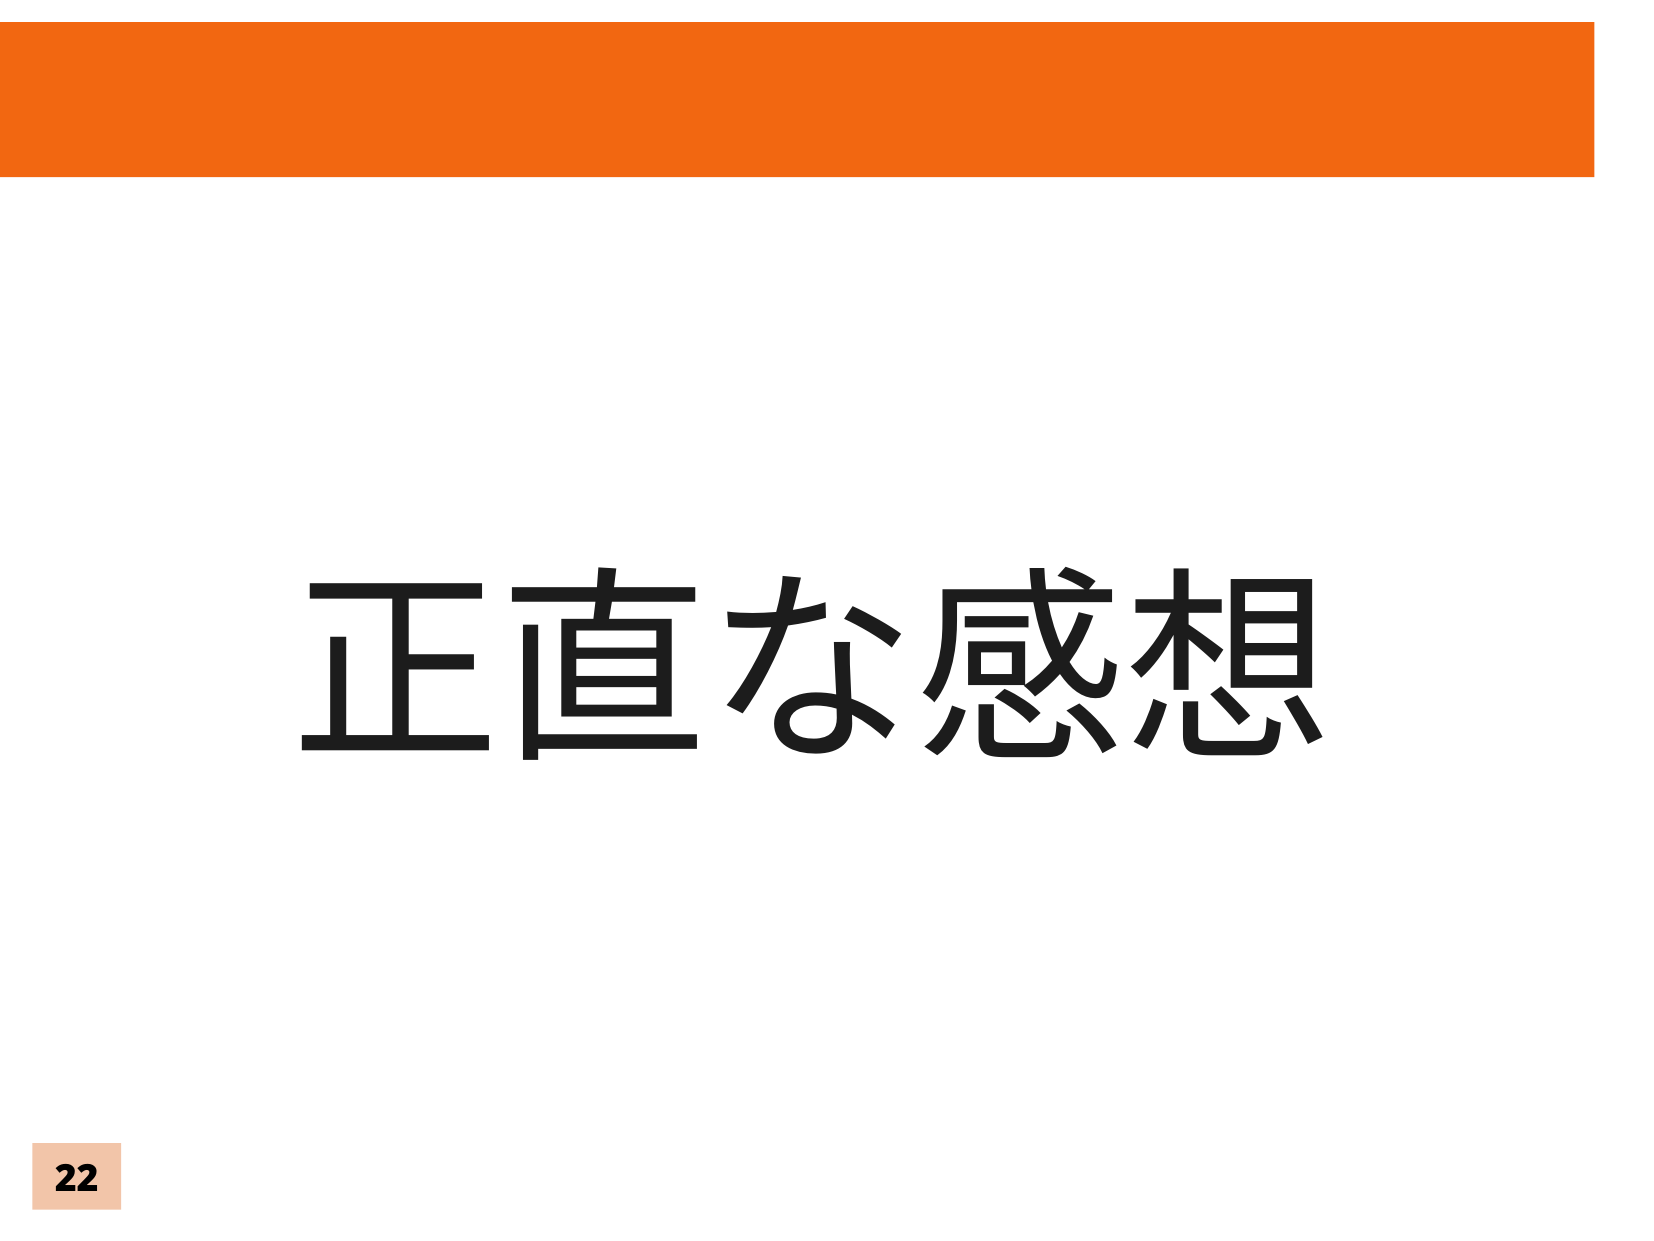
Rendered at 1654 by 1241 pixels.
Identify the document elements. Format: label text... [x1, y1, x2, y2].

list 正直な感想 [59, 201, 1565, 1105]
